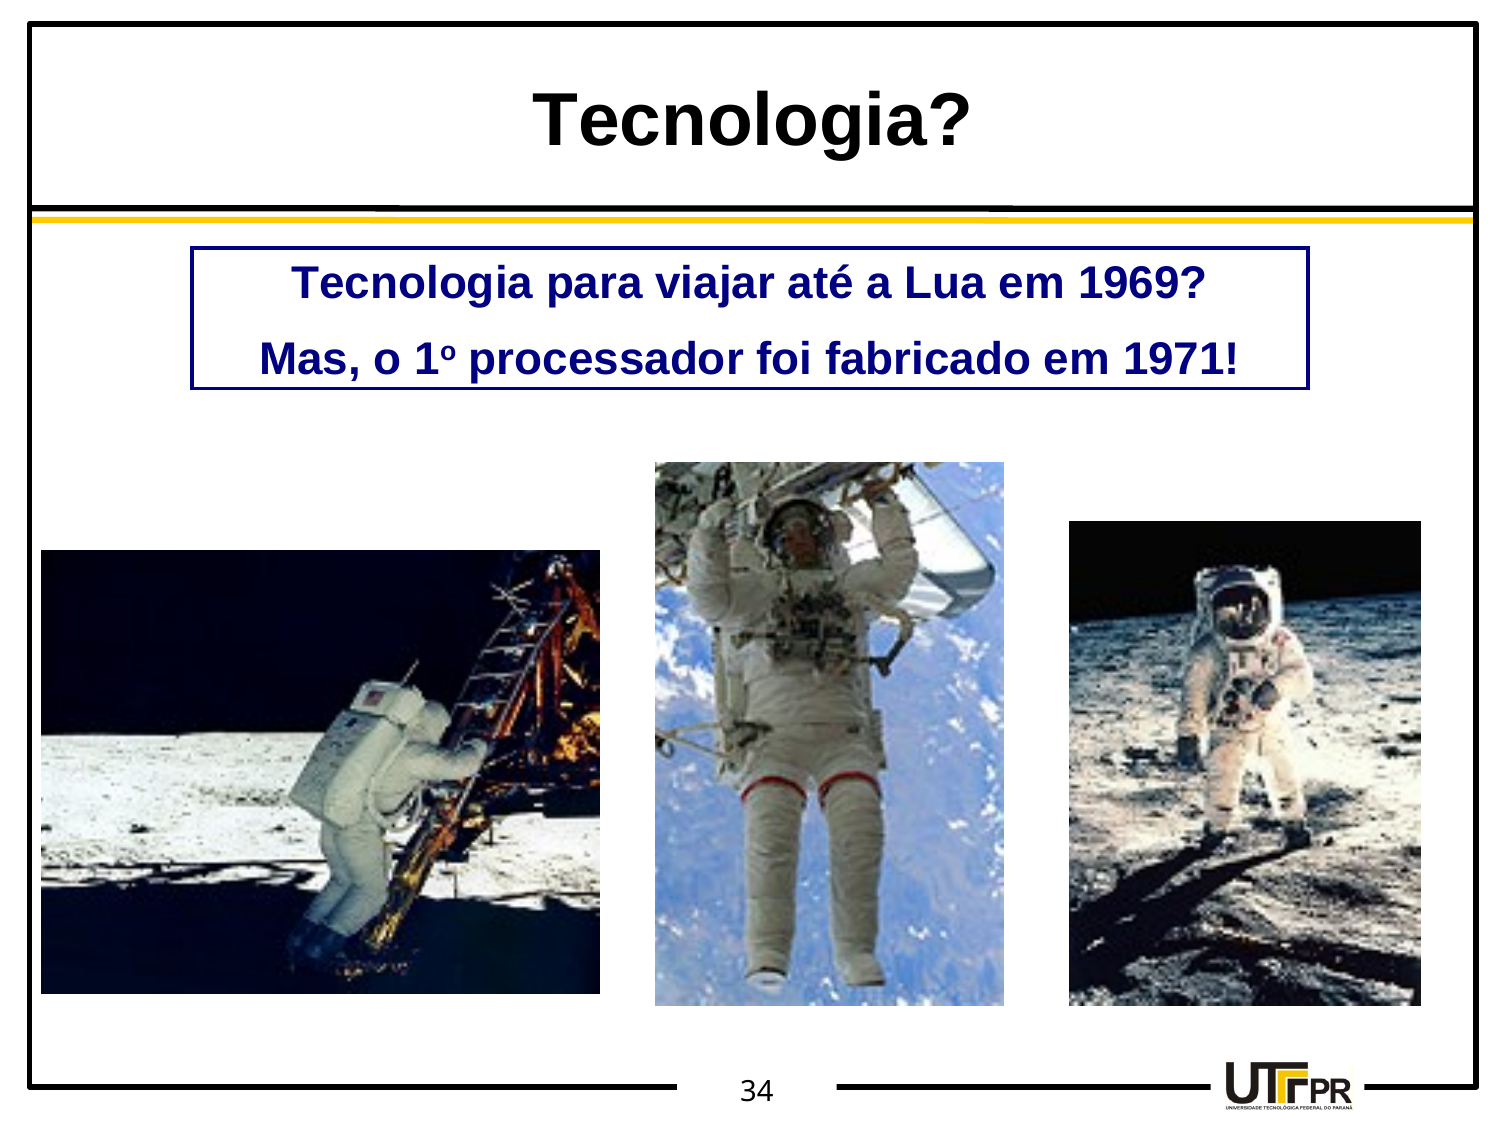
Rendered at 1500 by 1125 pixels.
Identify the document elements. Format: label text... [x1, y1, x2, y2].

picture [1069, 521, 1421, 1006]
title Tecnologia? [29, 47, 1477, 196]
text_box Tecnologia para viajar até a Lua em 1969? Mas, o 1o processador foi fabricado em 1971! [192, 248, 1308, 389]
picture [41, 550, 600, 994]
picture [1225, 1062, 1353, 1110]
picture [655, 462, 1004, 1006]
